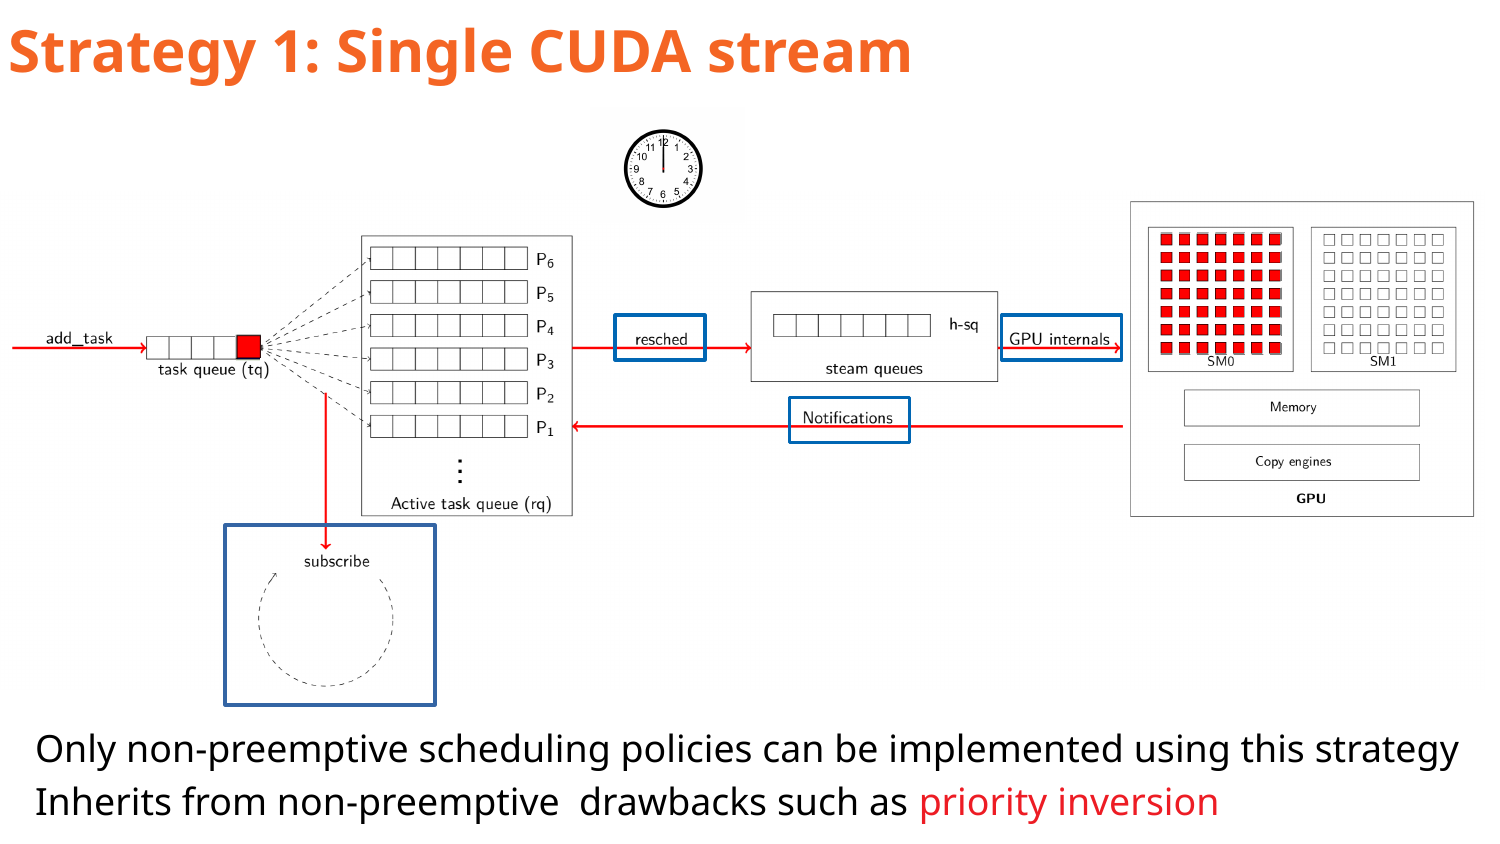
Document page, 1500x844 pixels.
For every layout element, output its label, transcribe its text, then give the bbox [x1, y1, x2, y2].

title Only non-preemptive scheduling policies can be implemented using this strategy [19, 703, 1500, 756]
picture [227, 527, 433, 691]
picture [0, 107, 1485, 691]
title Inherits from non-preemptive drawbacks such as priority inversion [19, 756, 1500, 844]
title Strategy 1: Single CUDA stream [0, 0, 1419, 125]
